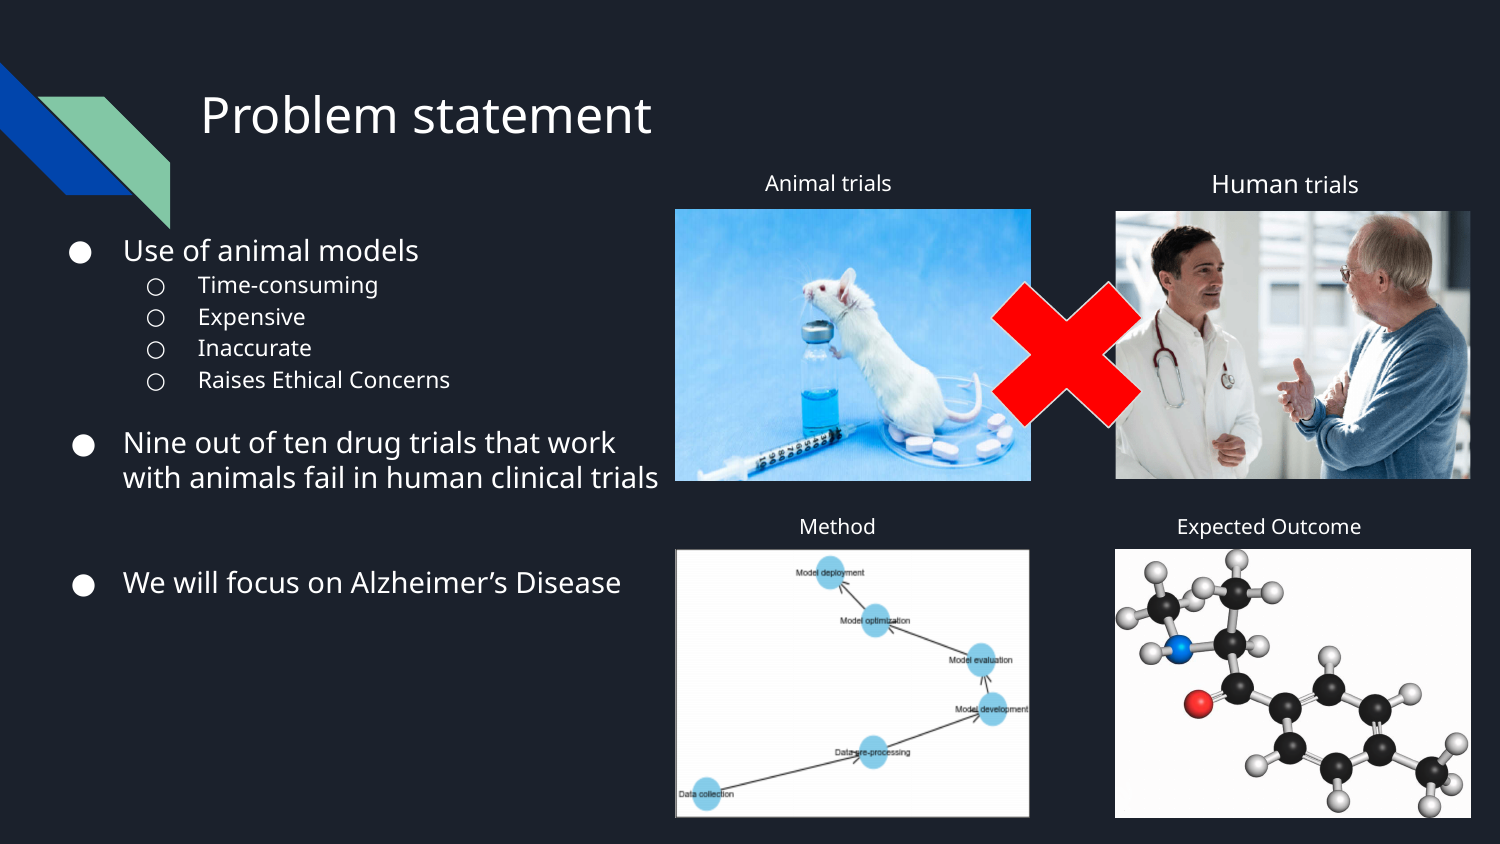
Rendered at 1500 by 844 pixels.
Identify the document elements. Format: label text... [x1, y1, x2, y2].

picture [675, 549, 1030, 818]
text_box [990, 281, 1143, 428]
picture [1115, 549, 1471, 818]
list Human trials [1196, 148, 1400, 208]
list Animal trials [750, 148, 925, 209]
picture [1115, 211, 1471, 479]
title Problem statement [185, 64, 1341, 215]
text_box Use of animal models Time-consuming Expensive Inaccurate Raises Ethical Concerns Nine out of ten drug trials that work with animals fail in human clinical trials We will focus on Alzheimer’s Disease [32, 211, 692, 615]
picture [675, 209, 1031, 481]
list Expected Outcome [1161, 495, 1425, 549]
list Method [784, 495, 921, 549]
